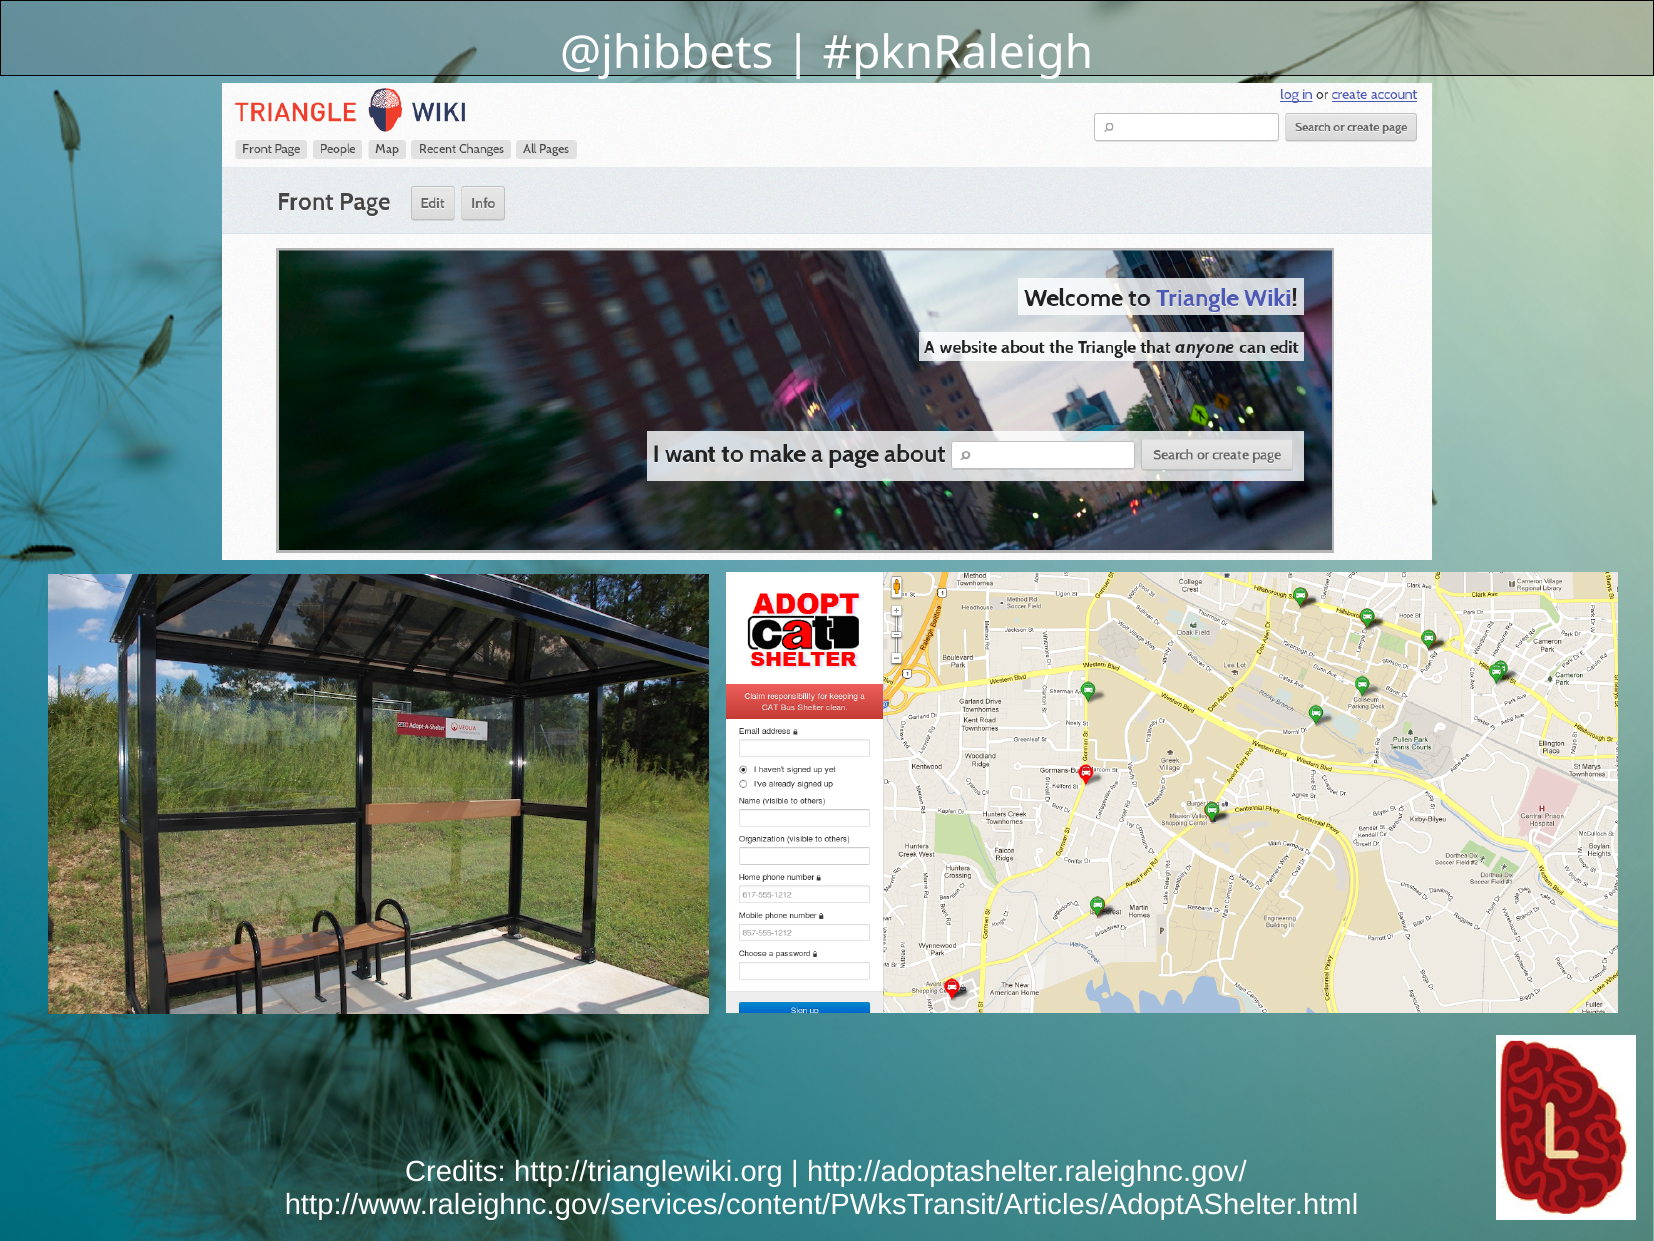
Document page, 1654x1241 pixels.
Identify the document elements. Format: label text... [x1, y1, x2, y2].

text_box Credits: http://trianglewiki.org | http://adoptashelter.raleighnc.gov/ http://www.raleighnc.gov/services/content/PWksTransit/Articles/AdoptAShelter.html [269, 1147, 1384, 1229]
picture [0, 76, 1654, 1241]
